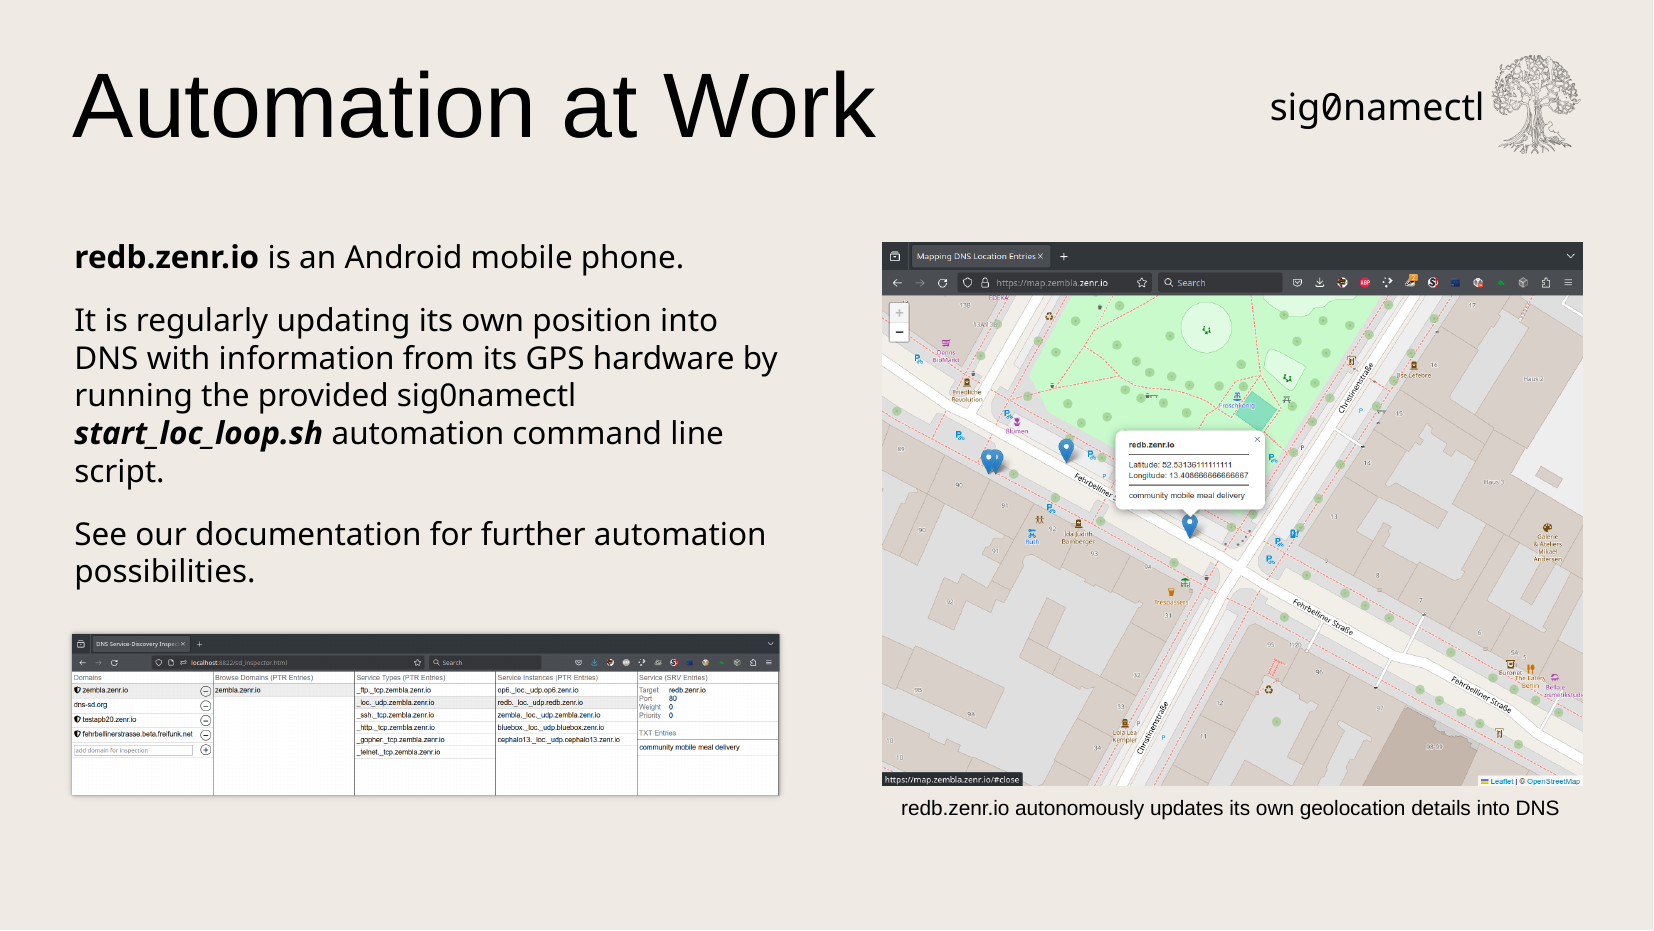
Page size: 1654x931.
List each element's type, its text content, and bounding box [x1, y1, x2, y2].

picture [882, 242, 1583, 786]
title sig0namectl [1269, 56, 1485, 156]
picture [1489, 47, 1582, 160]
text_box redb.zenr.io autonomously updates its own geolocation details into DNS [876, 789, 1585, 851]
title Automation at Work [72, 46, 1562, 166]
list redb.zenr.io is an Android mobile phone. It is regularly updating its own position into DNS with information from its GPS hardware by running the provided sig0namectl start_loc_loop.sh automation command line script. See our documentation for further automation possibilities. [74, 237, 784, 591]
picture [63, 625, 788, 804]
